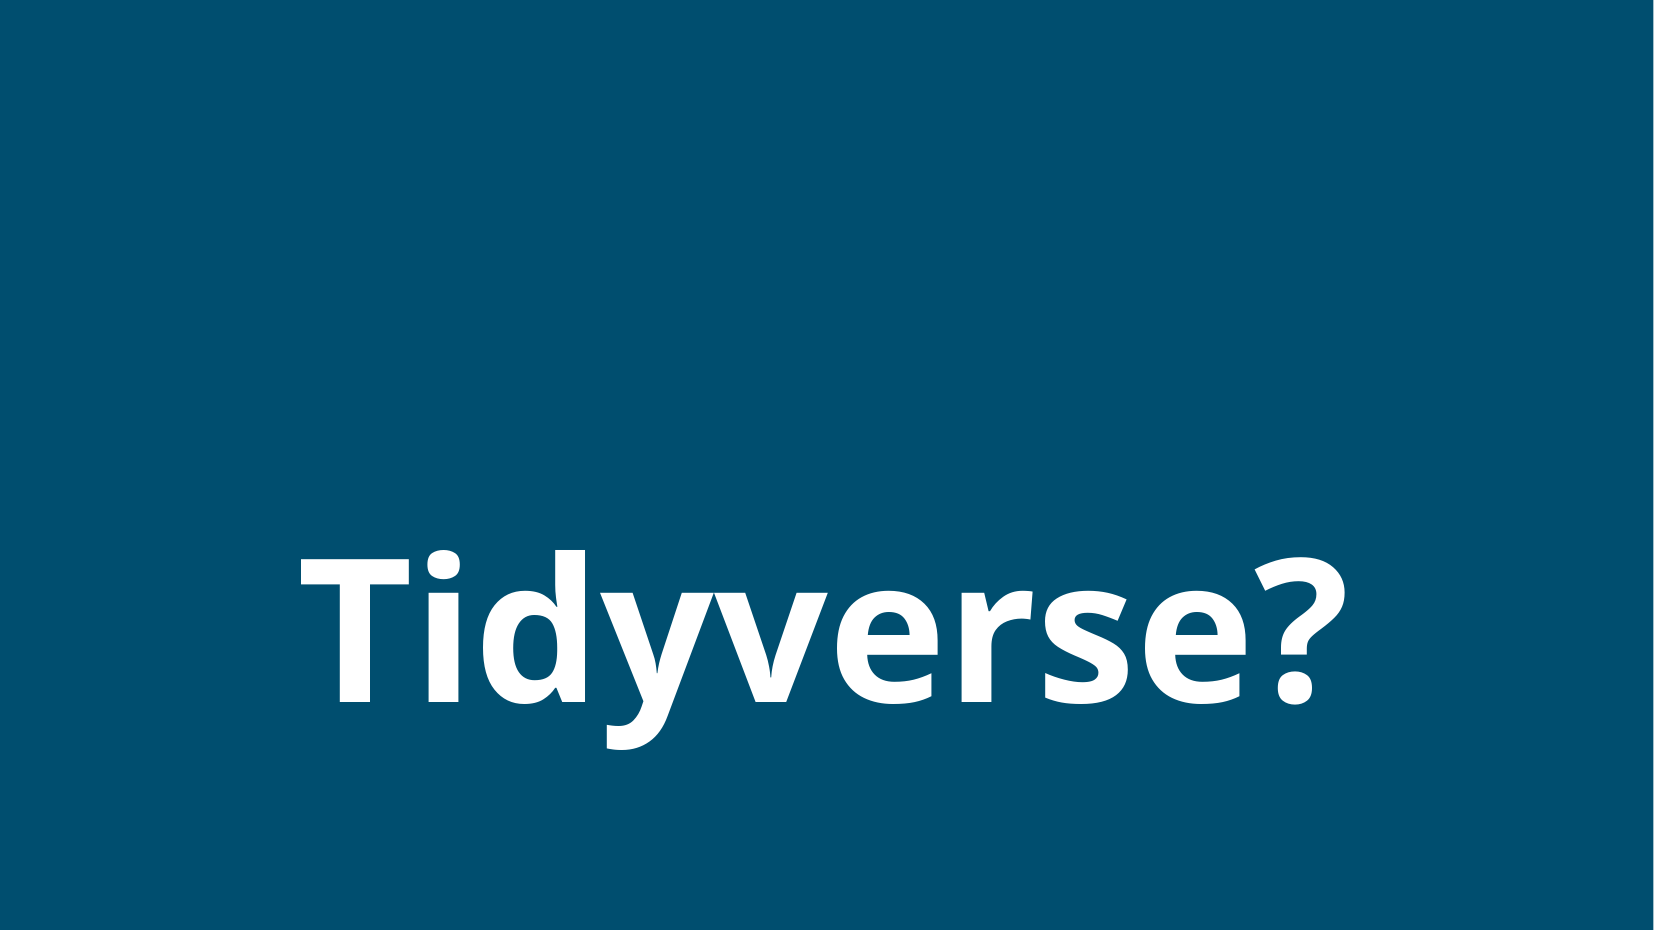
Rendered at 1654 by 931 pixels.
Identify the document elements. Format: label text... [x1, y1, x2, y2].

text_box Tidyverse? [282, 481, 1371, 731]
